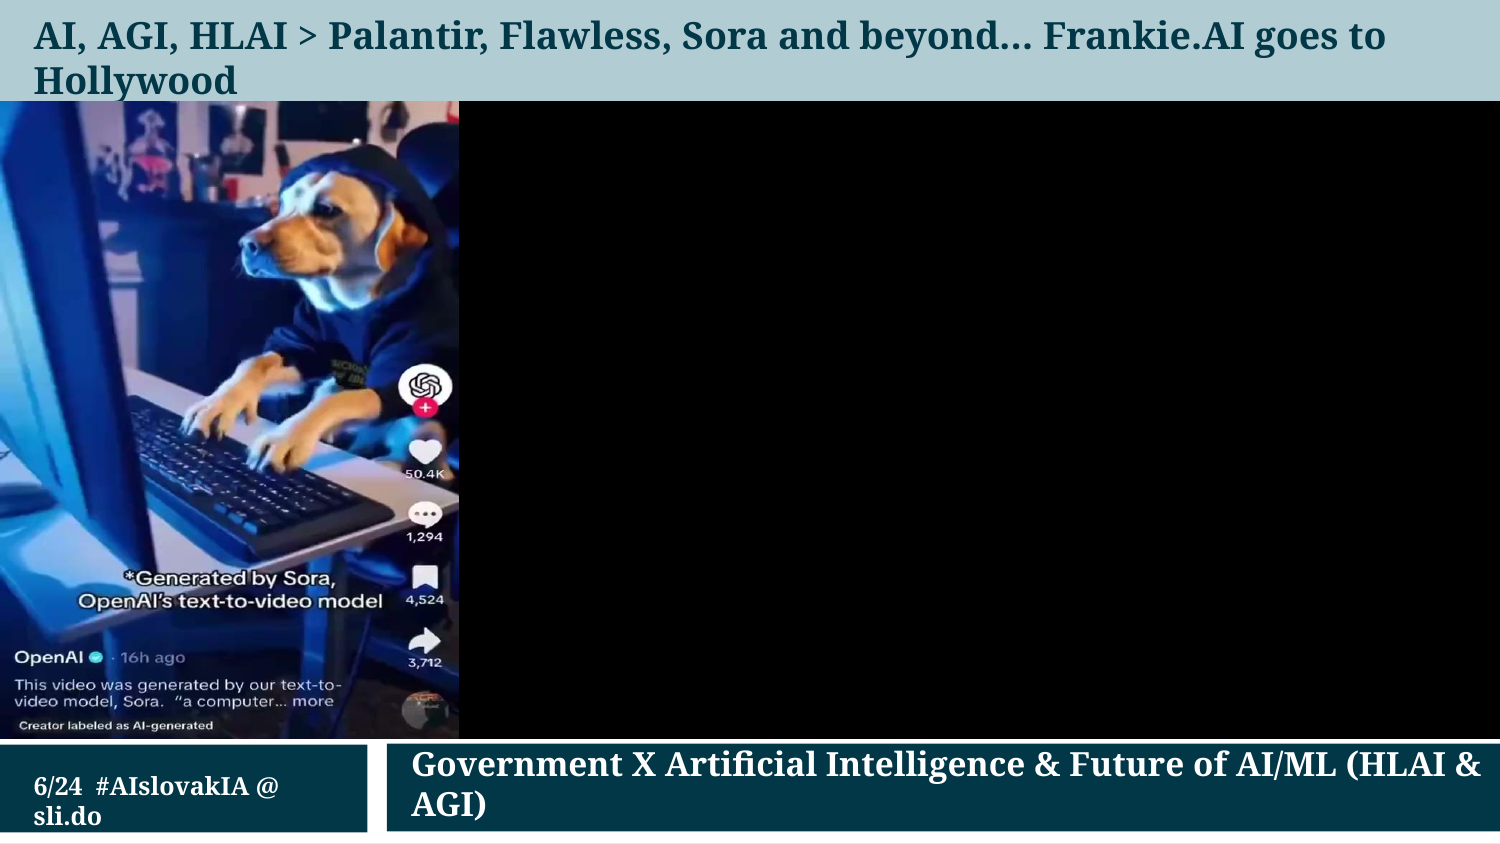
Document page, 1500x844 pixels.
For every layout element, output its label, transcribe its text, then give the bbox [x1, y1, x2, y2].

text_box 6/24 #AIslovakIA @ sli.do [22, 764, 362, 808]
text_box Government X Artificial Intelligence & Future of AI/ML (HLAI & AGI) [400, 740, 1500, 826]
picture [0, 100, 1500, 739]
text_box AI, AGI, HLAI > Palantir, Flawless, Sora and beyond… Frankie.AI goes to Hollywood [22, 0, 1465, 101]
